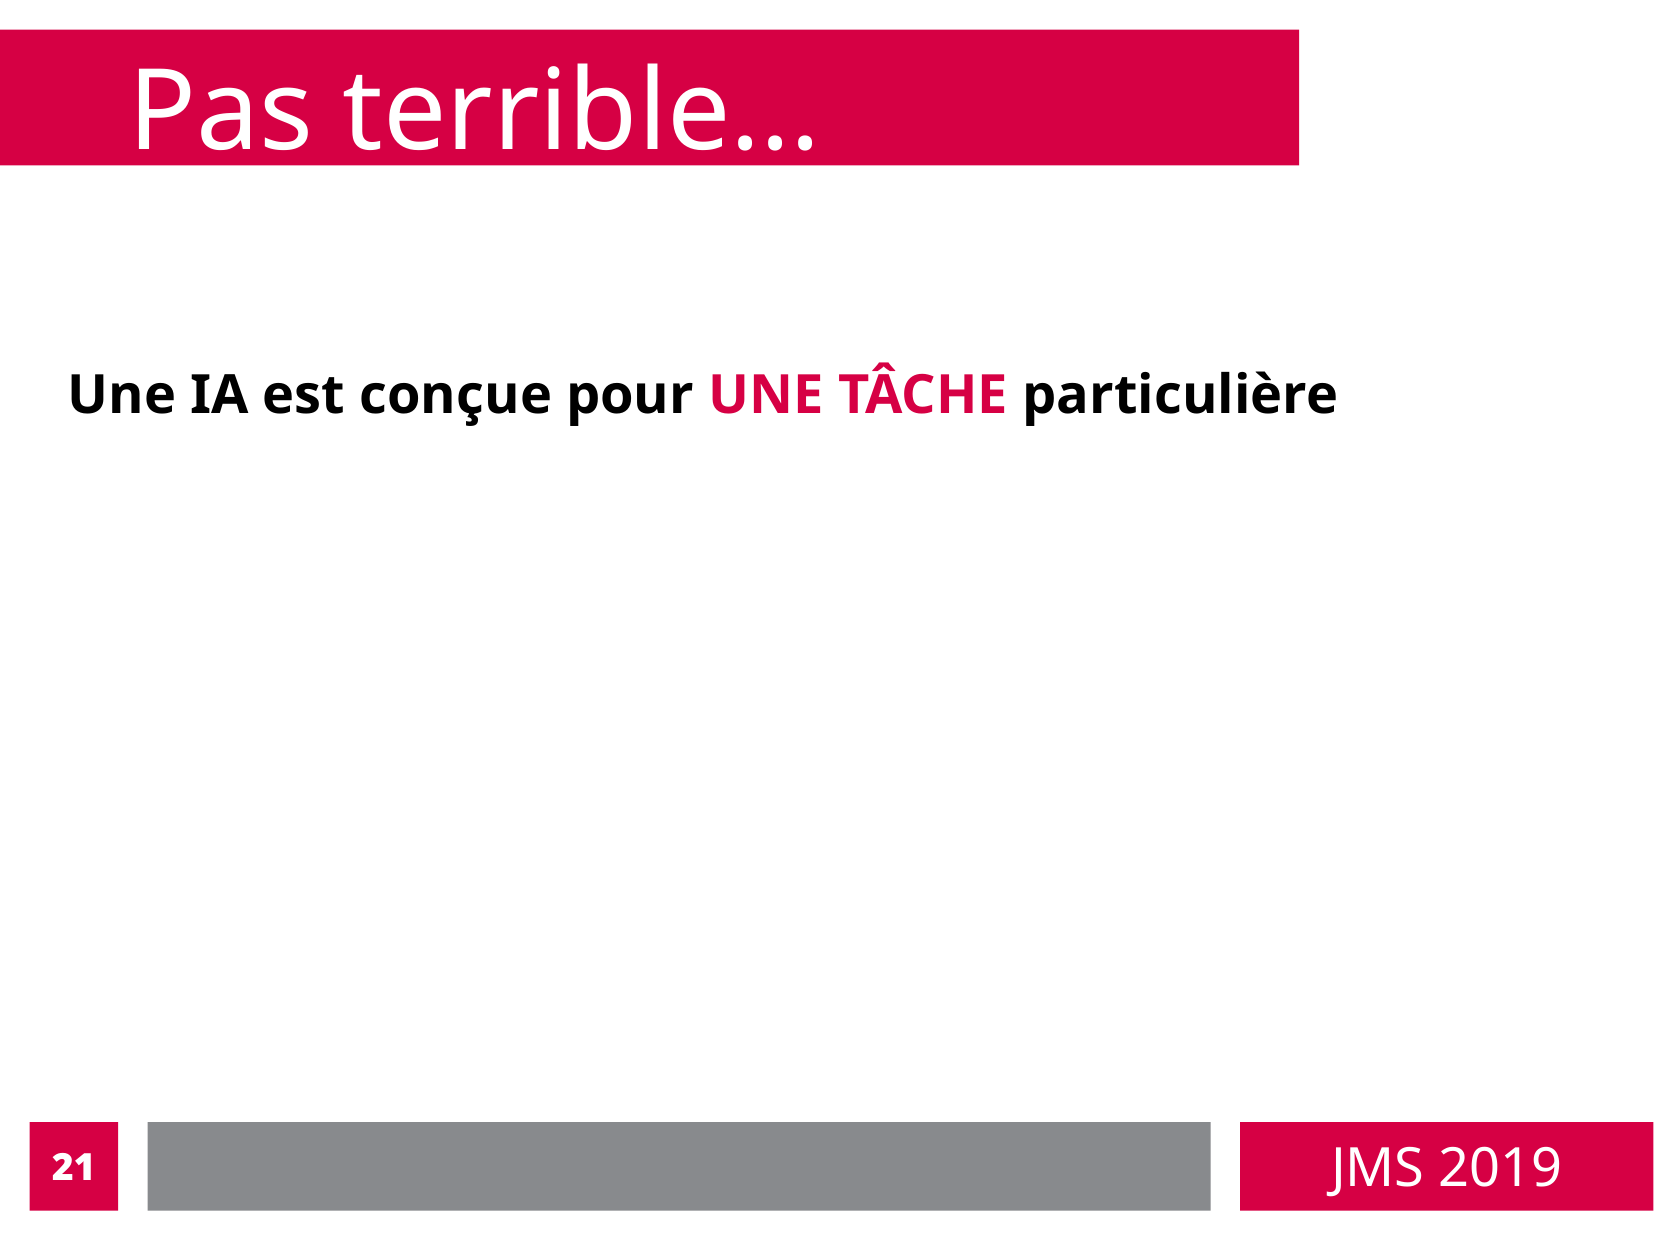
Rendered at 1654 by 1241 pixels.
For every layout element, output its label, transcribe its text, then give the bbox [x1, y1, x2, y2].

text_box Une IA est conçue pour UNE TÂCHE particulière [53, 165, 1636, 1063]
title Pas terrible... [0, 29, 1229, 178]
